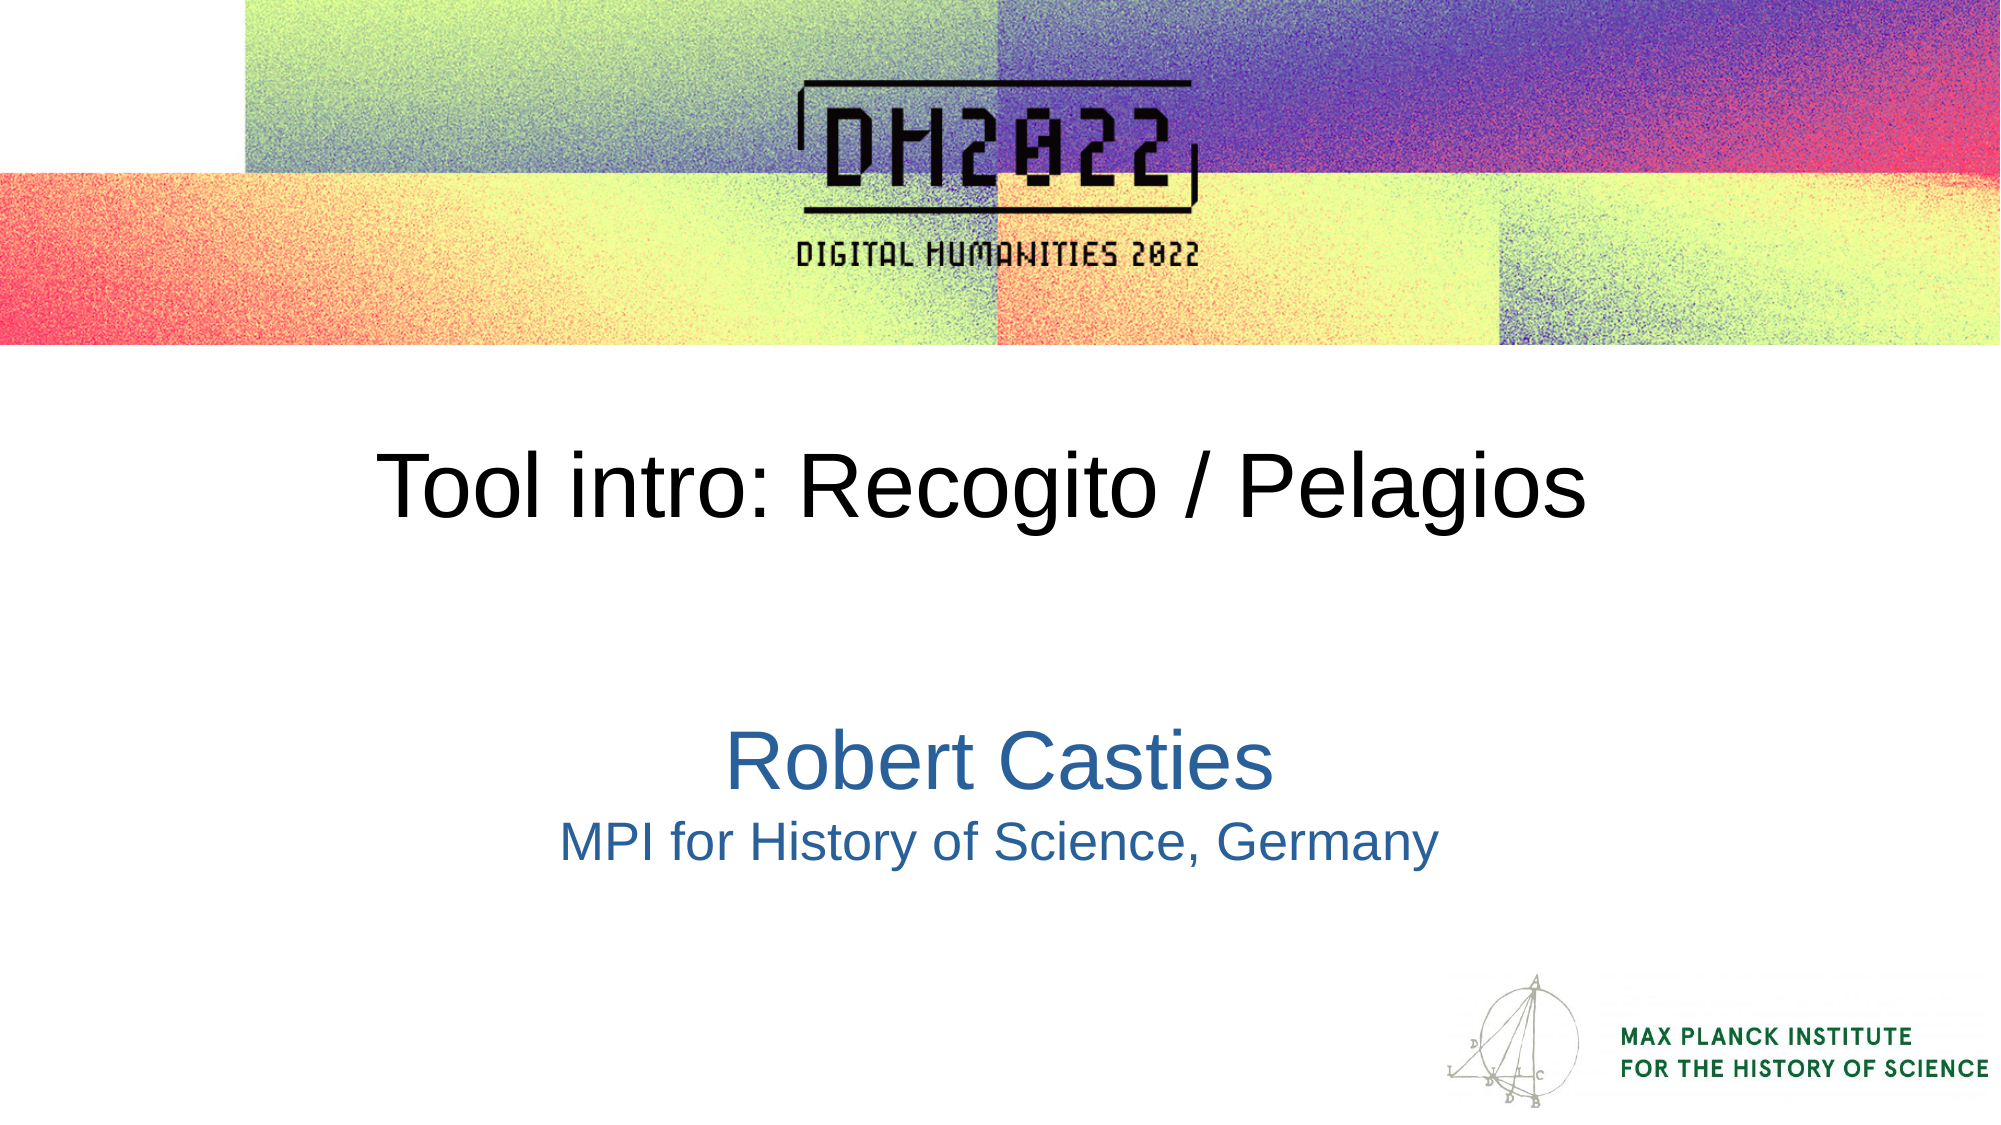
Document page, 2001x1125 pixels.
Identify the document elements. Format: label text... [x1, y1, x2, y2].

title Tool intro: Recogito / Pelagios [345, 360, 1621, 602]
picture [1447, 974, 1988, 1108]
picture [0, 0, 2000, 345]
text_box Robert Casties MPI for History of Science, Germany [497, 698, 1503, 879]
